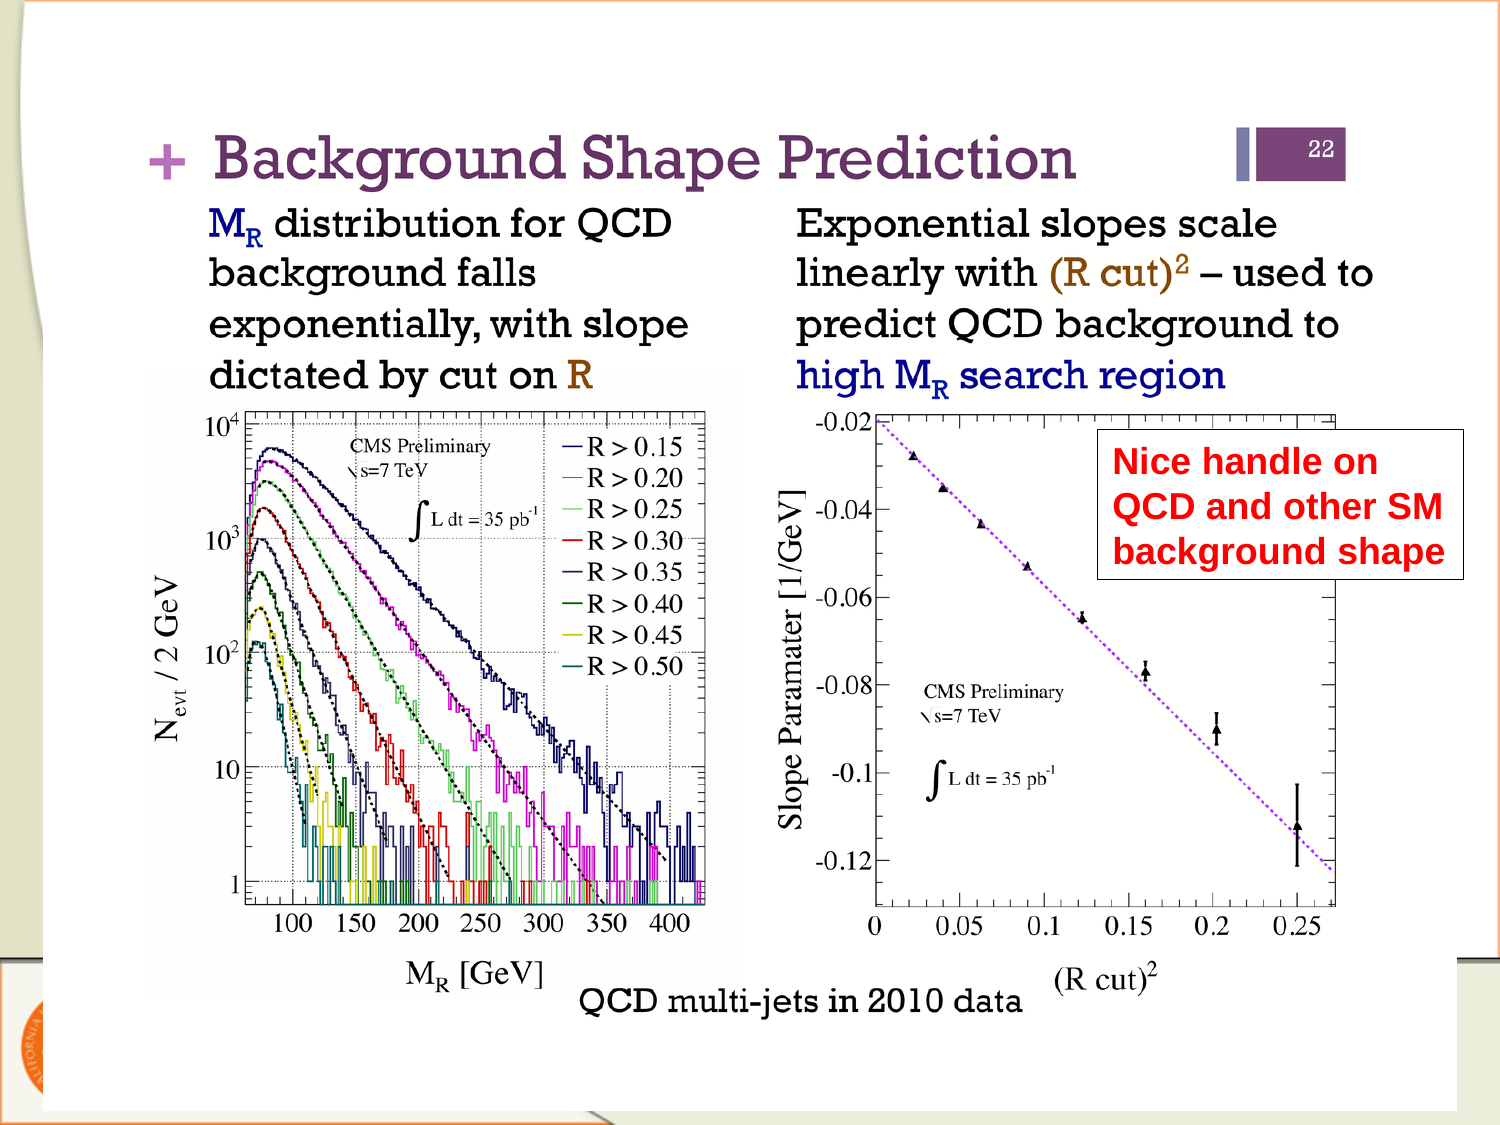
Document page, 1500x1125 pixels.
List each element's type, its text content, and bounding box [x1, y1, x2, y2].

picture [0, 0, 1500, 1125]
text_box Nice handle on QCD and other SM background shape [1097, 429, 1464, 580]
